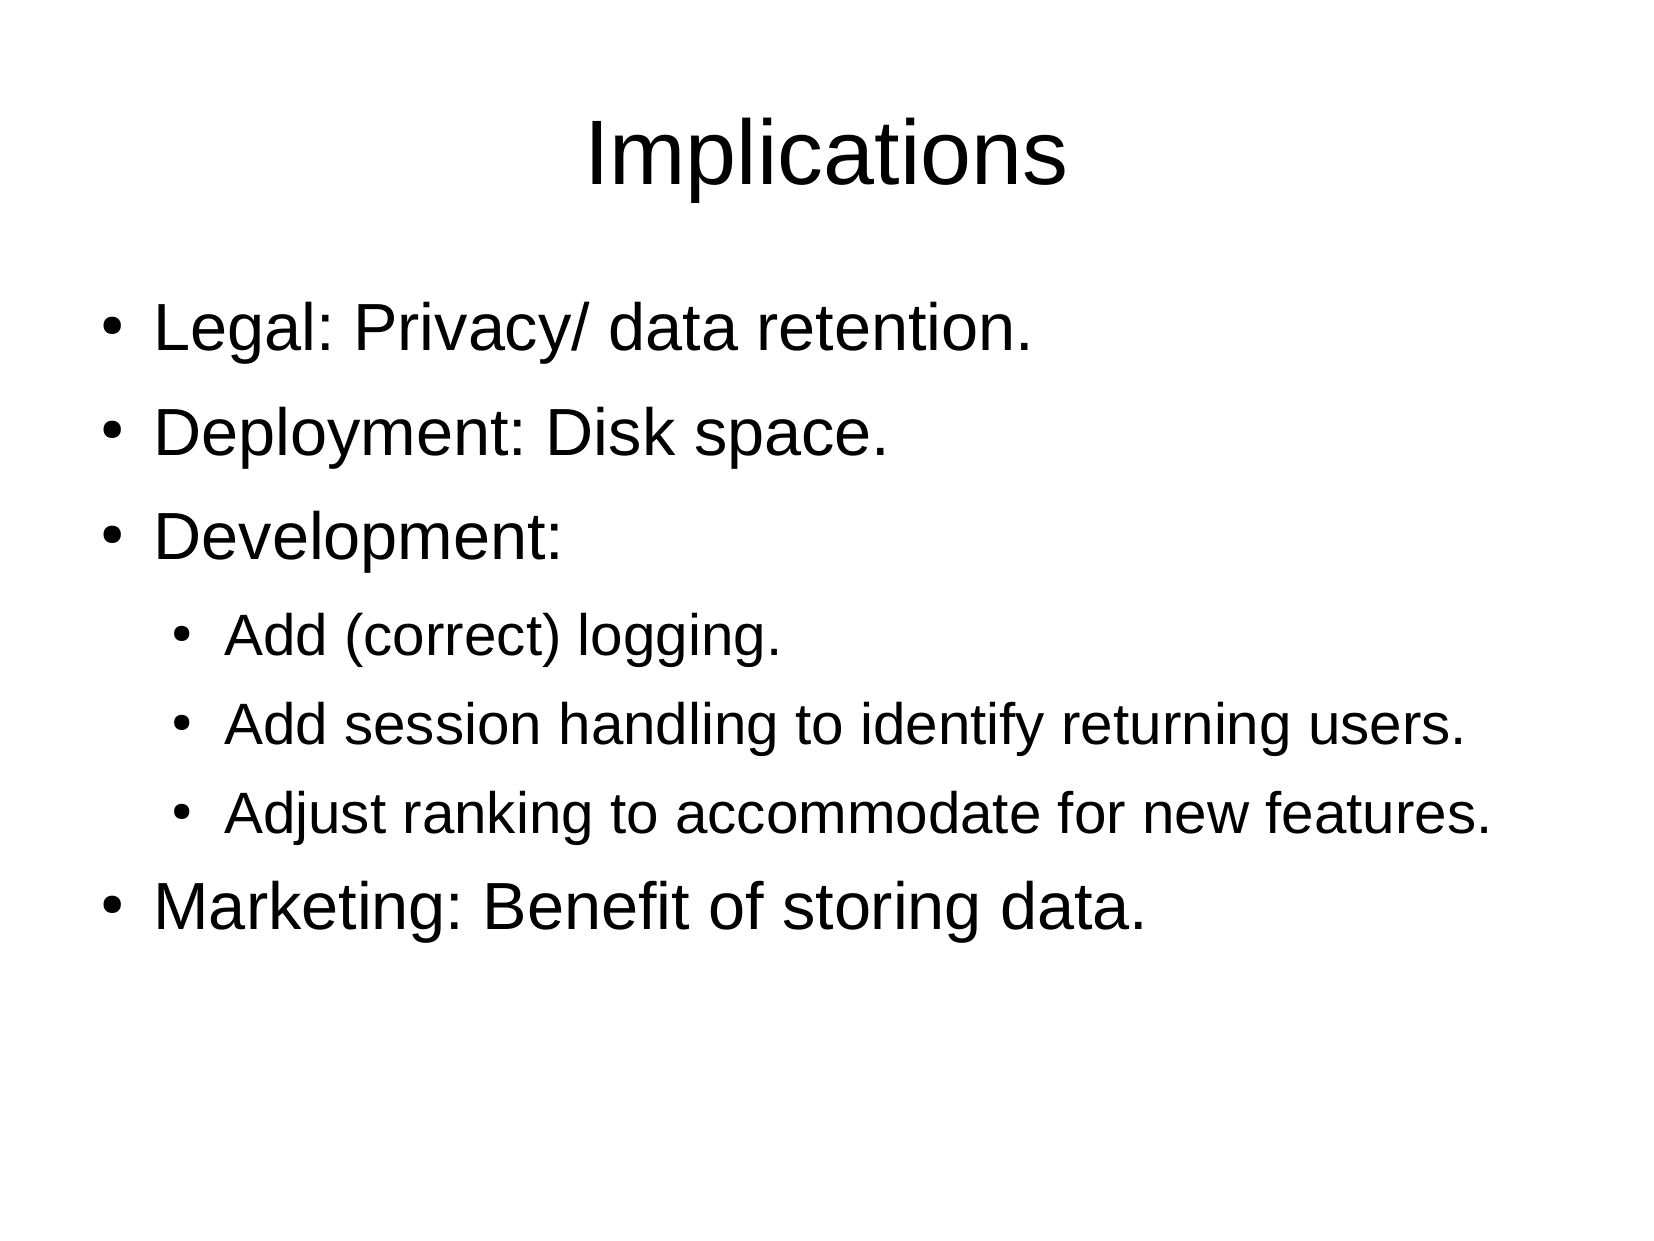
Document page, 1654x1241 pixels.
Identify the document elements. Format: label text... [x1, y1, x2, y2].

title Implications [82, 56, 1571, 250]
list Legal: Privacy/ data retention. Deployment: Disk space. Development: Add (correct) logging. Add session handling to identify returning users. Adjust ranking to accommodate for new features. Marketing: Benefit of storing data. [82, 290, 1571, 1109]
